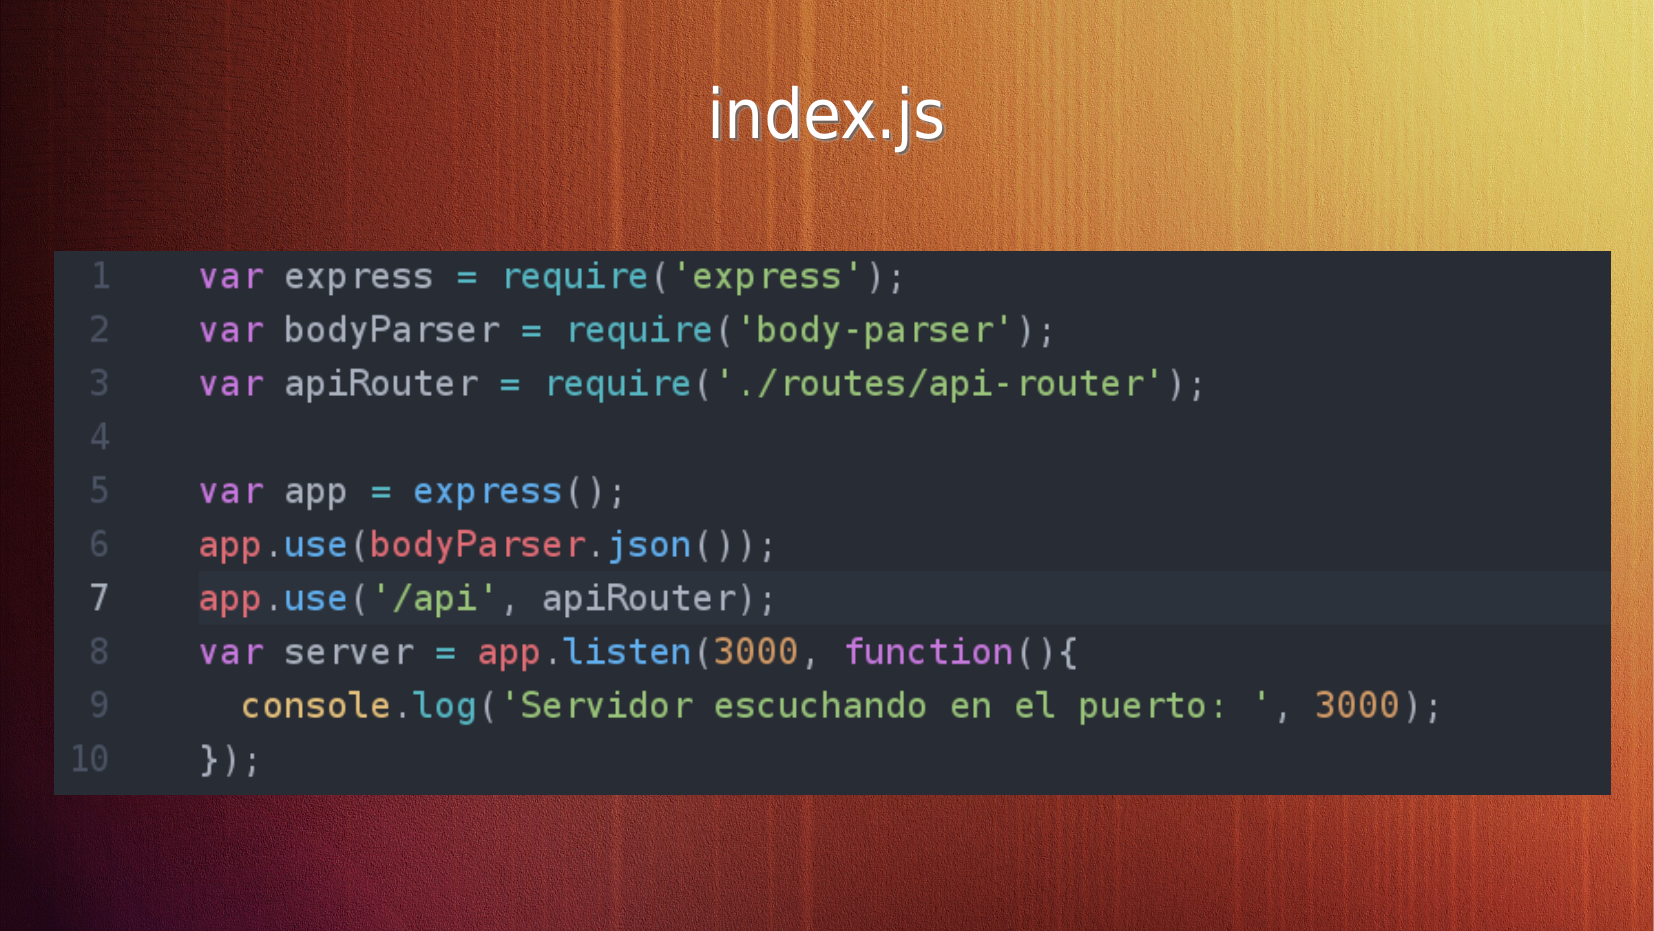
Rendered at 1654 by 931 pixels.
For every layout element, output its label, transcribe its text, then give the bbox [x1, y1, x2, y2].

picture [0, 0, 1654, 931]
title index.js [82, 37, 1571, 193]
